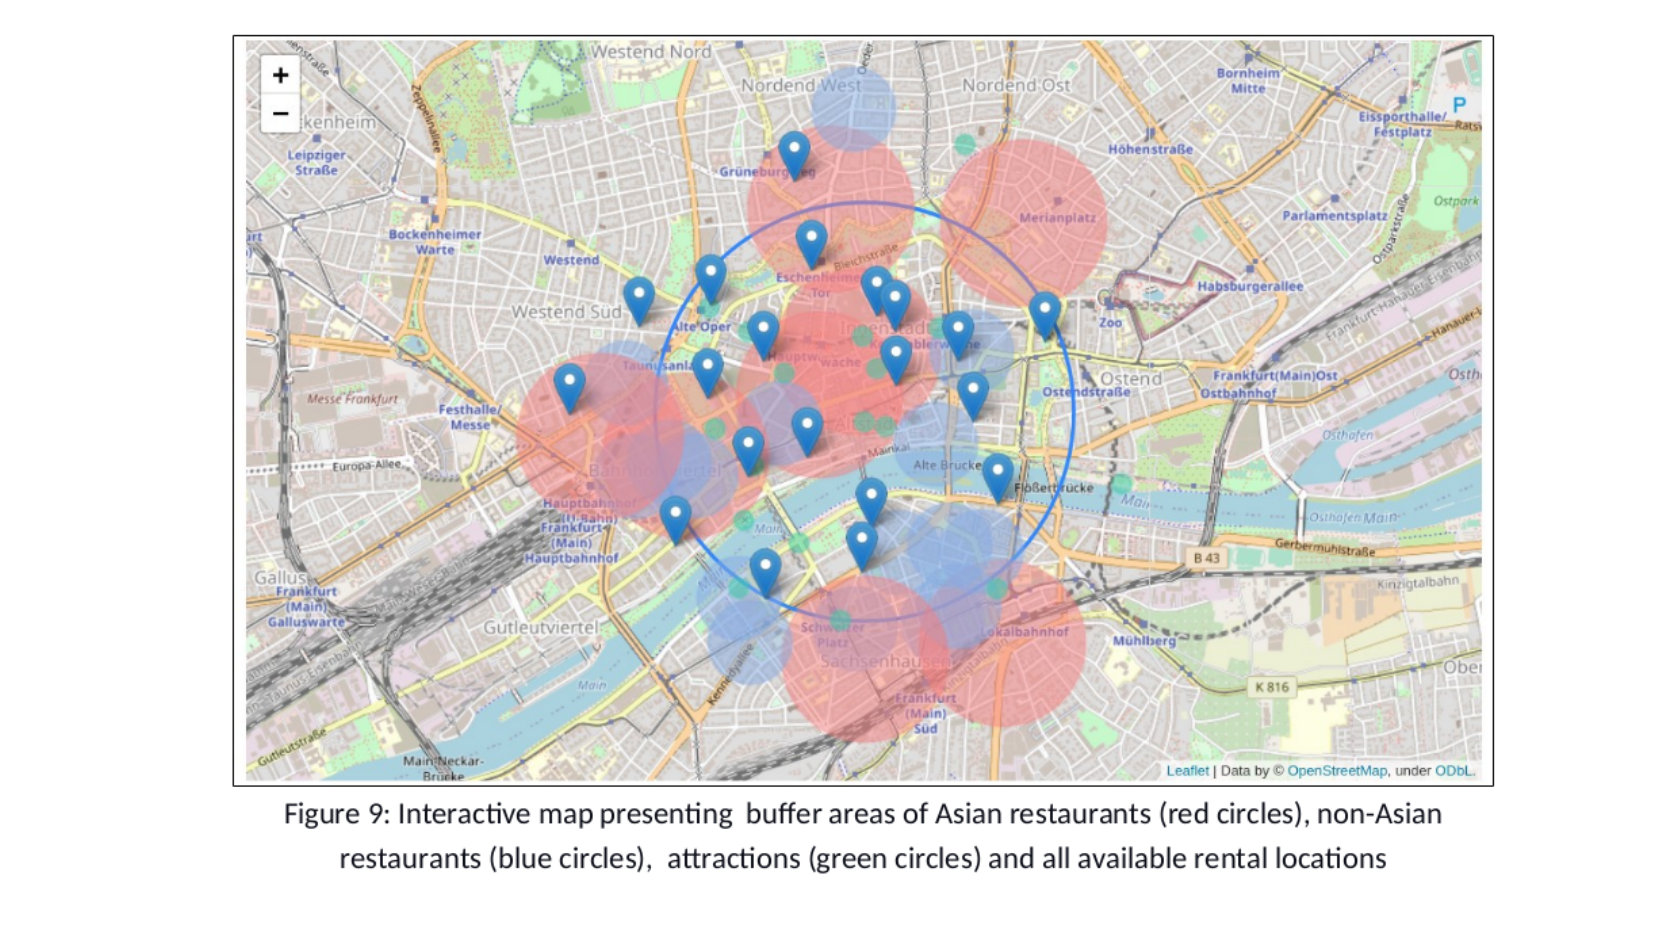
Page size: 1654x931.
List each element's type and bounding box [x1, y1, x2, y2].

picture [226, 27, 1501, 875]
